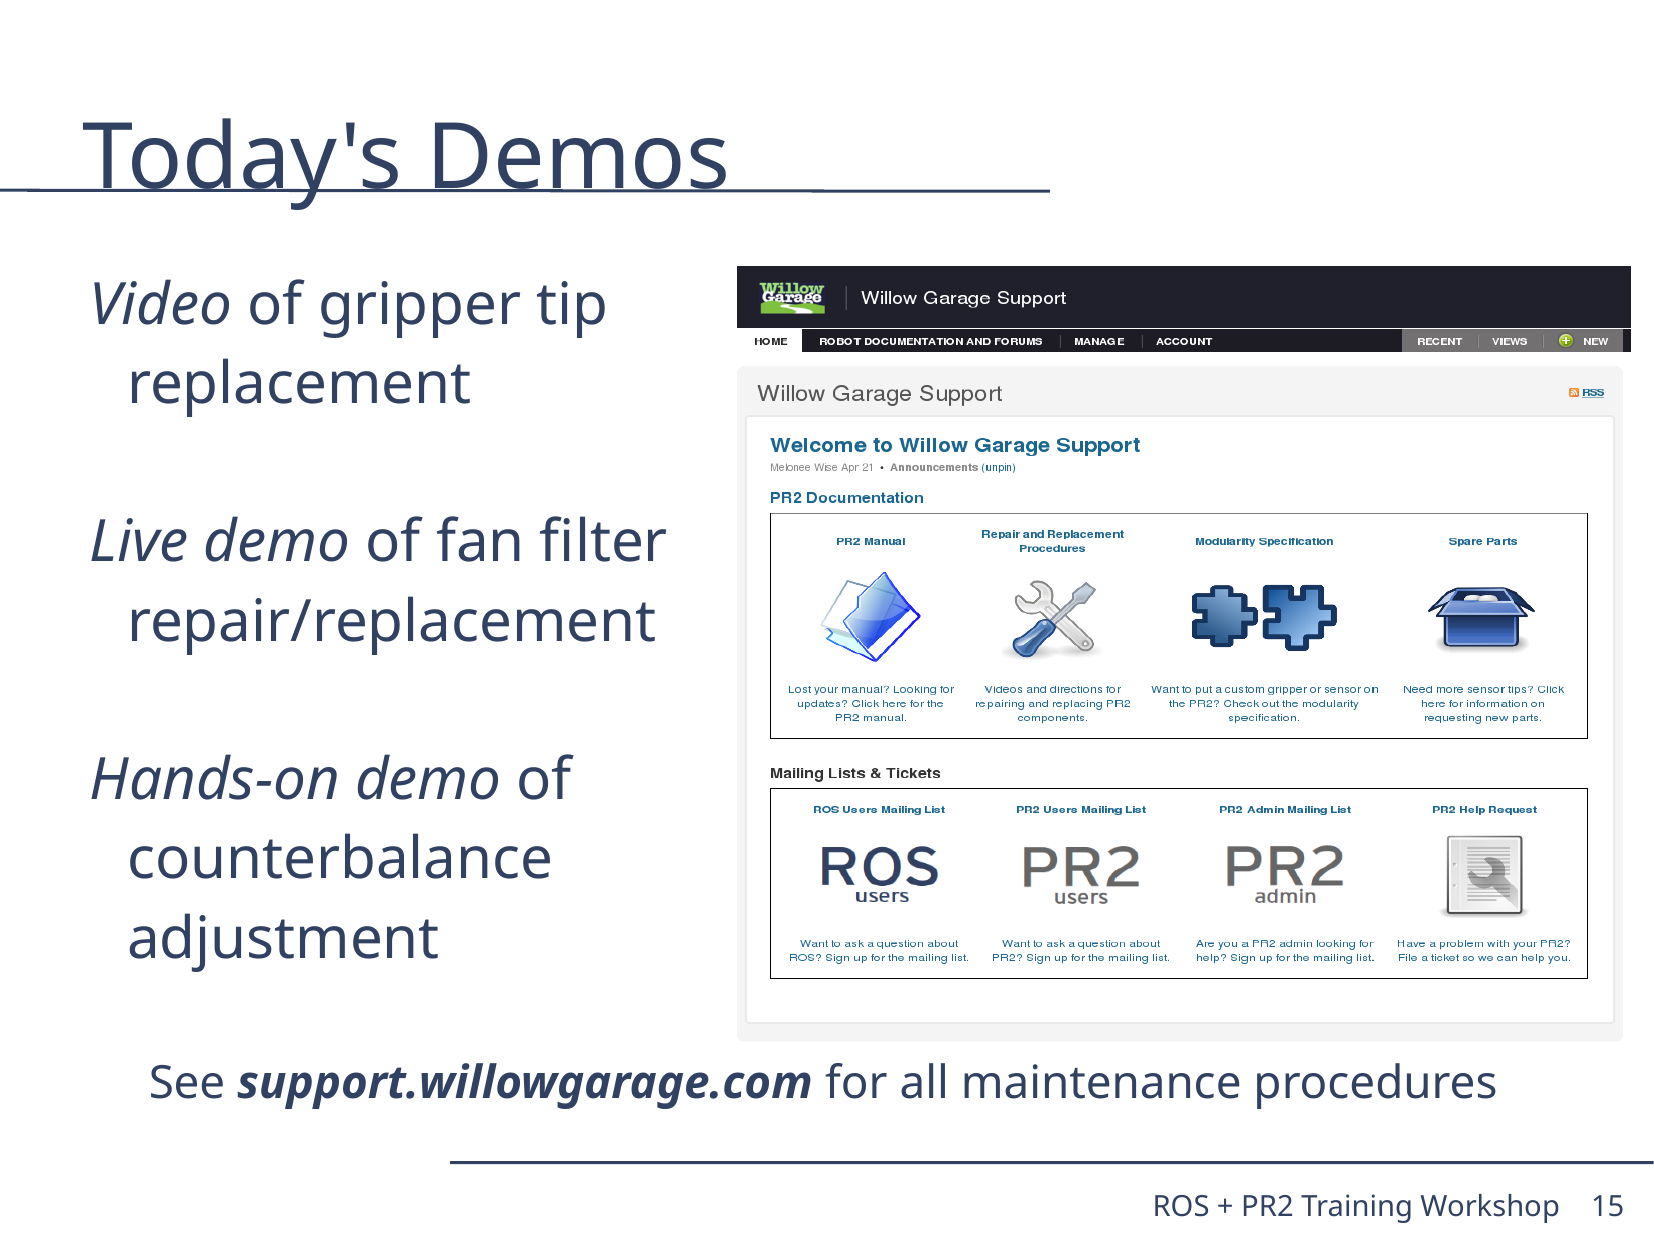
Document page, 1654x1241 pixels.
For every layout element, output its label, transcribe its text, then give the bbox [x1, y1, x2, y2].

text_box Video of gripper tip replacement Live demo of fan filter repair/replacement Hands-on demo of counterbalance adjustment [75, 254, 826, 1043]
list See support.willowgarage.com for all maintenance procedures [33, 1050, 1613, 1163]
picture [730, 266, 1631, 1058]
title Today's Demos [82, 49, 1571, 257]
